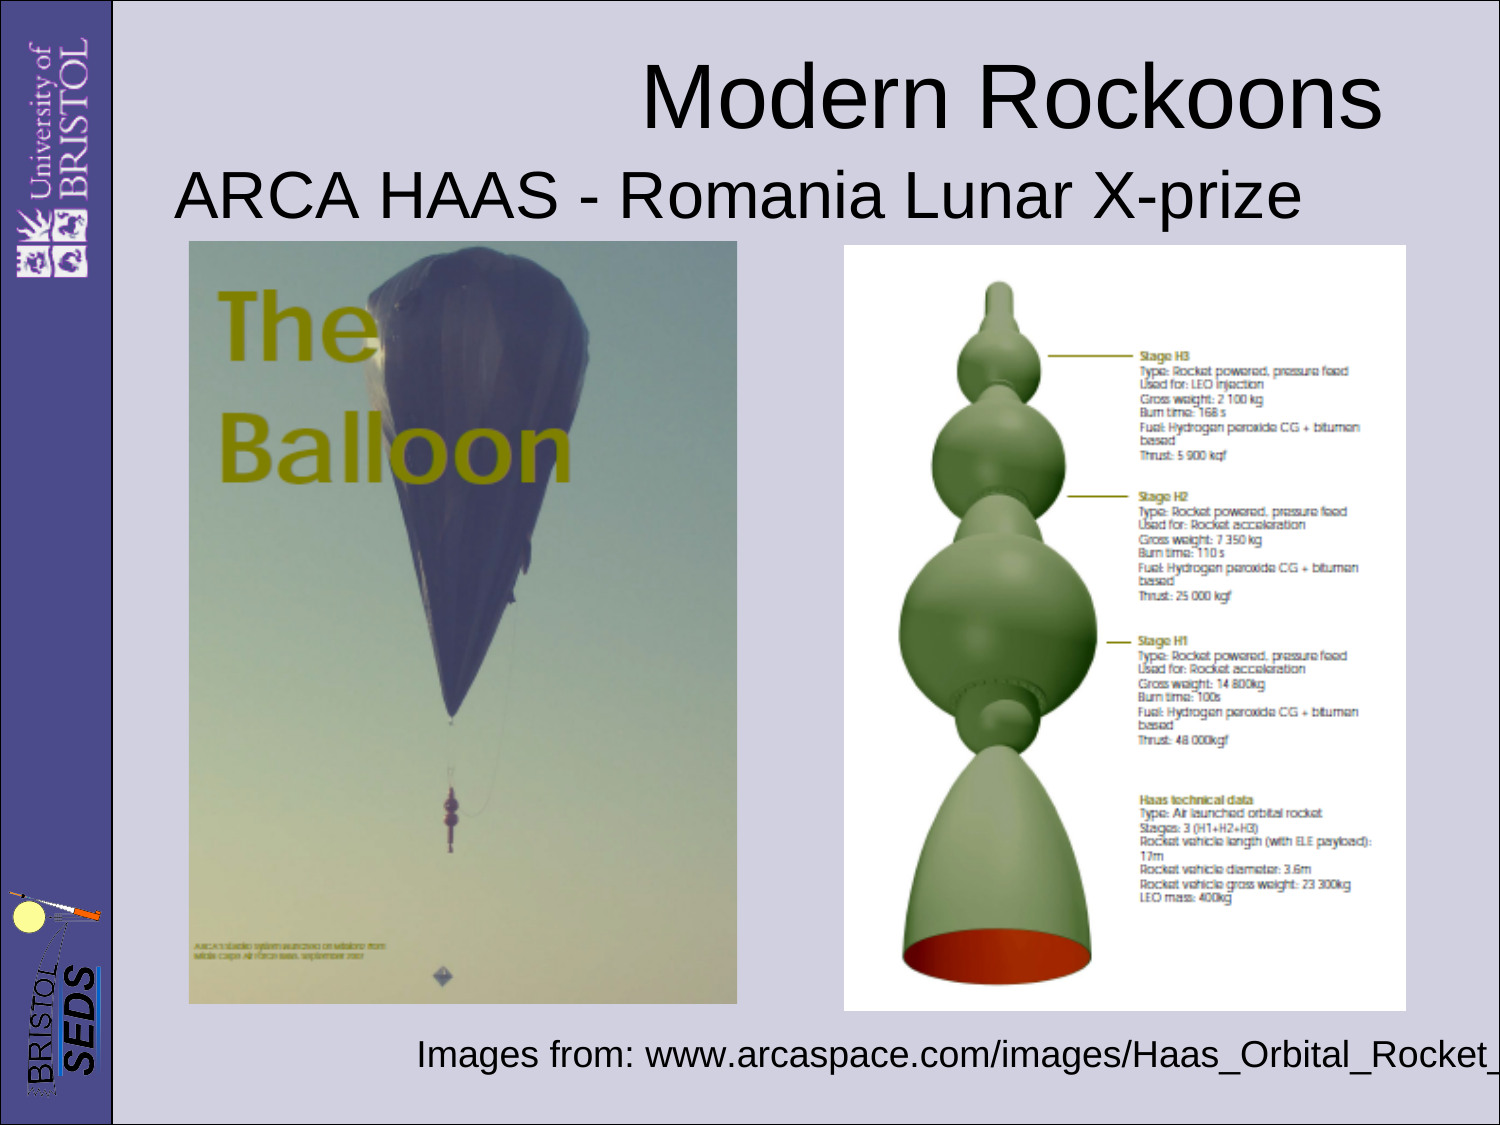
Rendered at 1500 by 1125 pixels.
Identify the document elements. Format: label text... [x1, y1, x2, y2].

picture [844, 245, 1406, 1011]
picture [188, 241, 738, 1004]
picture [5, 888, 103, 1099]
picture [0, 0, 113, 315]
text_box Modern Rockoons [626, 29, 981, 144]
text_box ARCA HAAS - Romania Lunar X-prize [159, 144, 1477, 1010]
text_box Images from: www.arcaspace.com/images/Haas_Orbital_Rocket_Launcher.pdf [401, 1022, 1200, 1082]
